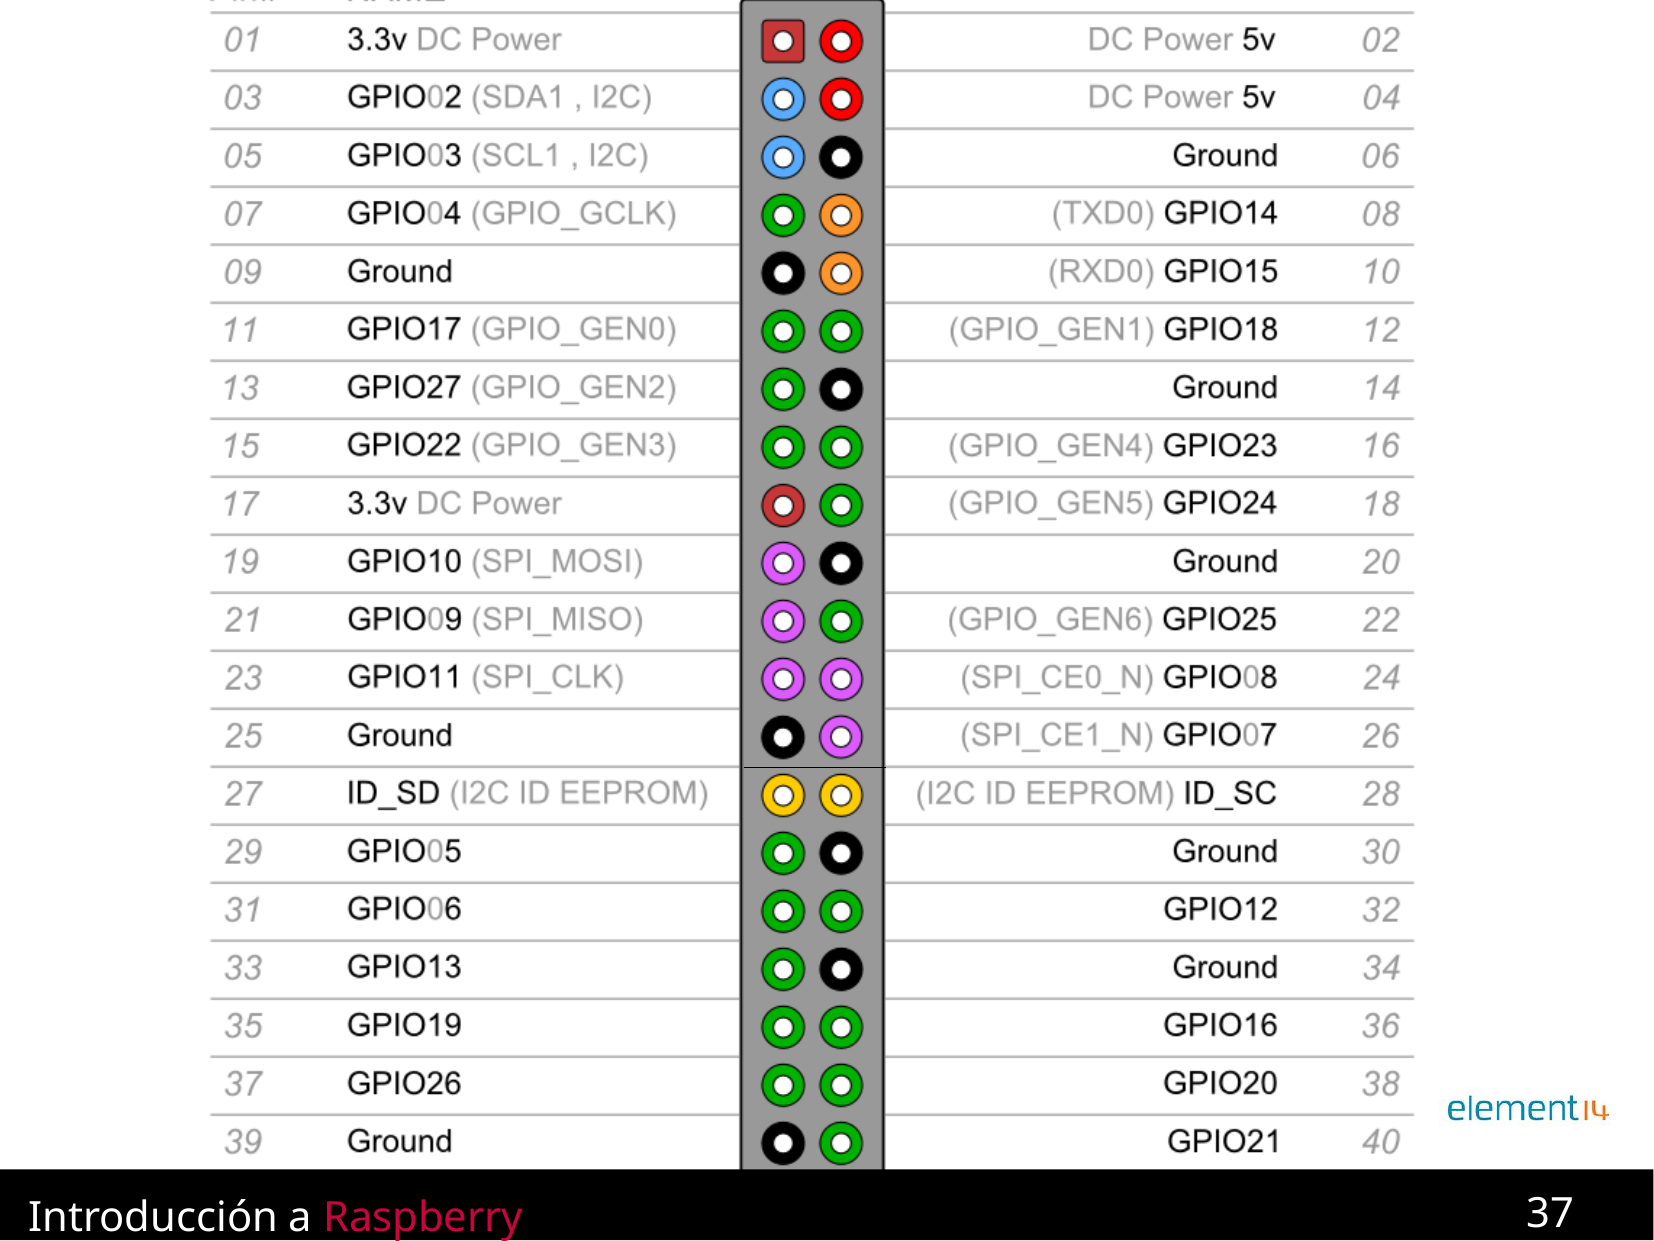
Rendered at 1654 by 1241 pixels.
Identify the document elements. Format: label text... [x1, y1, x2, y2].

text_box <number> [1521, 1175, 1654, 1241]
text_box Introducción a Raspberry Pi [13, 1179, 556, 1241]
picture [200, 0, 1619, 1169]
text_box [0, 0, 1654, 1241]
